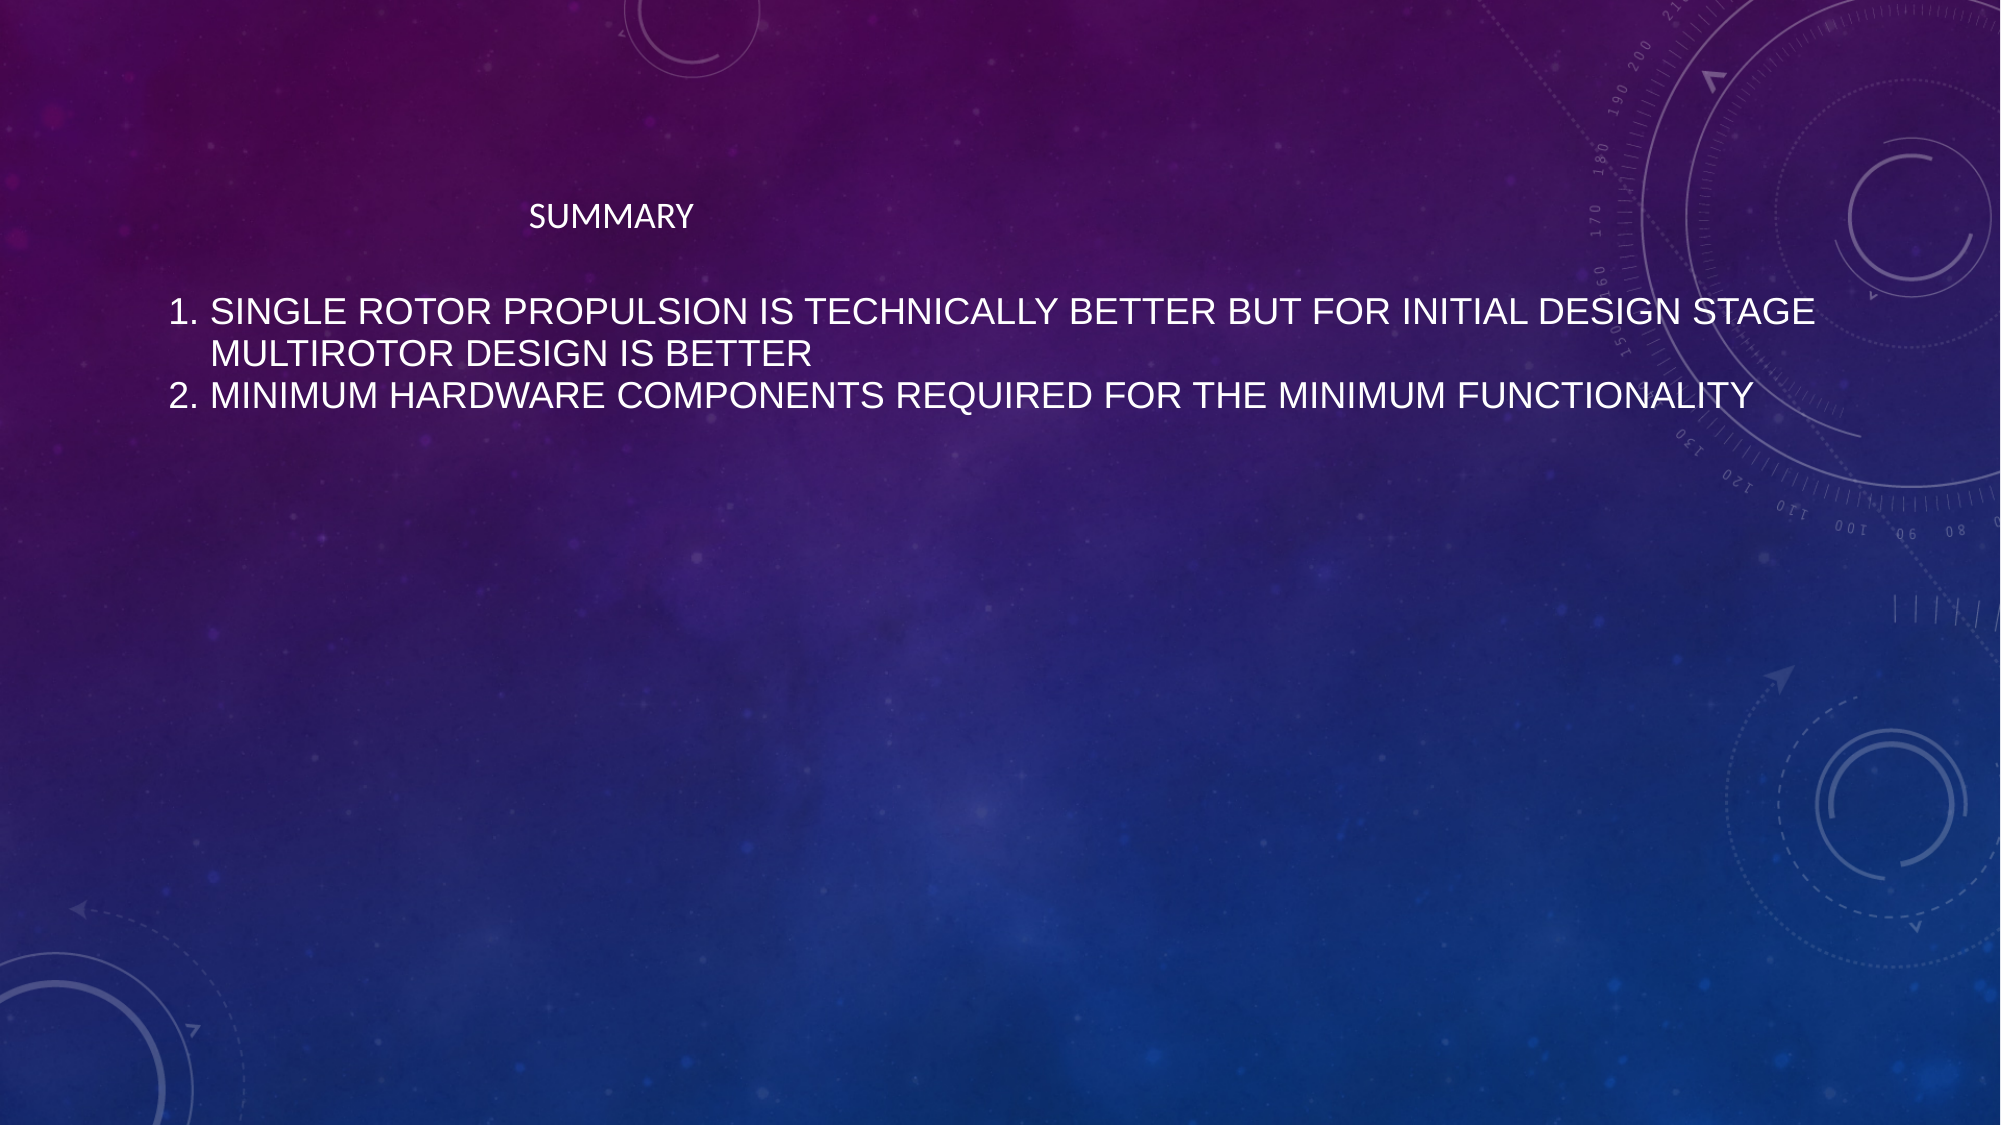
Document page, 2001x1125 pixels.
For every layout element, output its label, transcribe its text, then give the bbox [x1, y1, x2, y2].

title SUMMARY [112, 99, 1775, 339]
text_box 1. SINGLE ROTOR PROPULSION IS TECHNICALLY BETTER BUT FOR INITIAL DESIGN STAGE MULTIROTOR DESIGN IS BETTER 2. MINIMUM HARDWARE COMPONENTS REQUIRED FOR THE MINIMUM FUNCTIONALITY [153, 283, 1878, 425]
picture [0, 0, 2001, 1125]
